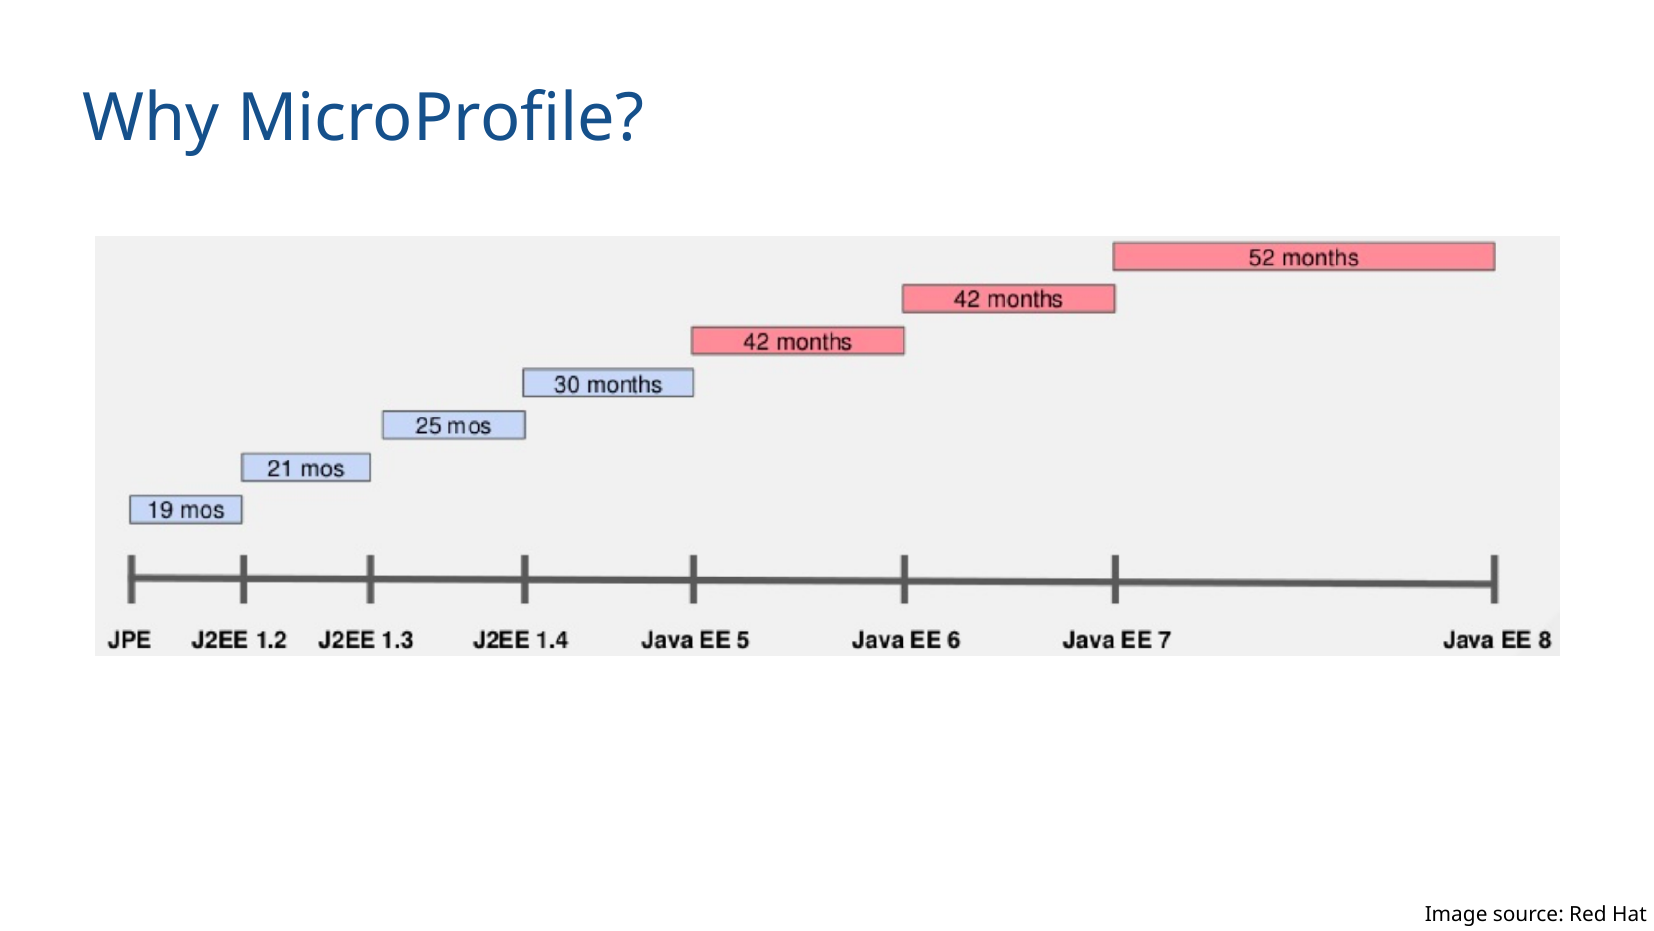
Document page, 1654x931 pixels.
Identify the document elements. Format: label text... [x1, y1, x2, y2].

text_box Image source: Red Hat [1181, 891, 1654, 931]
picture [95, 236, 1560, 656]
title Why MicroProfile? [82, 37, 1571, 193]
